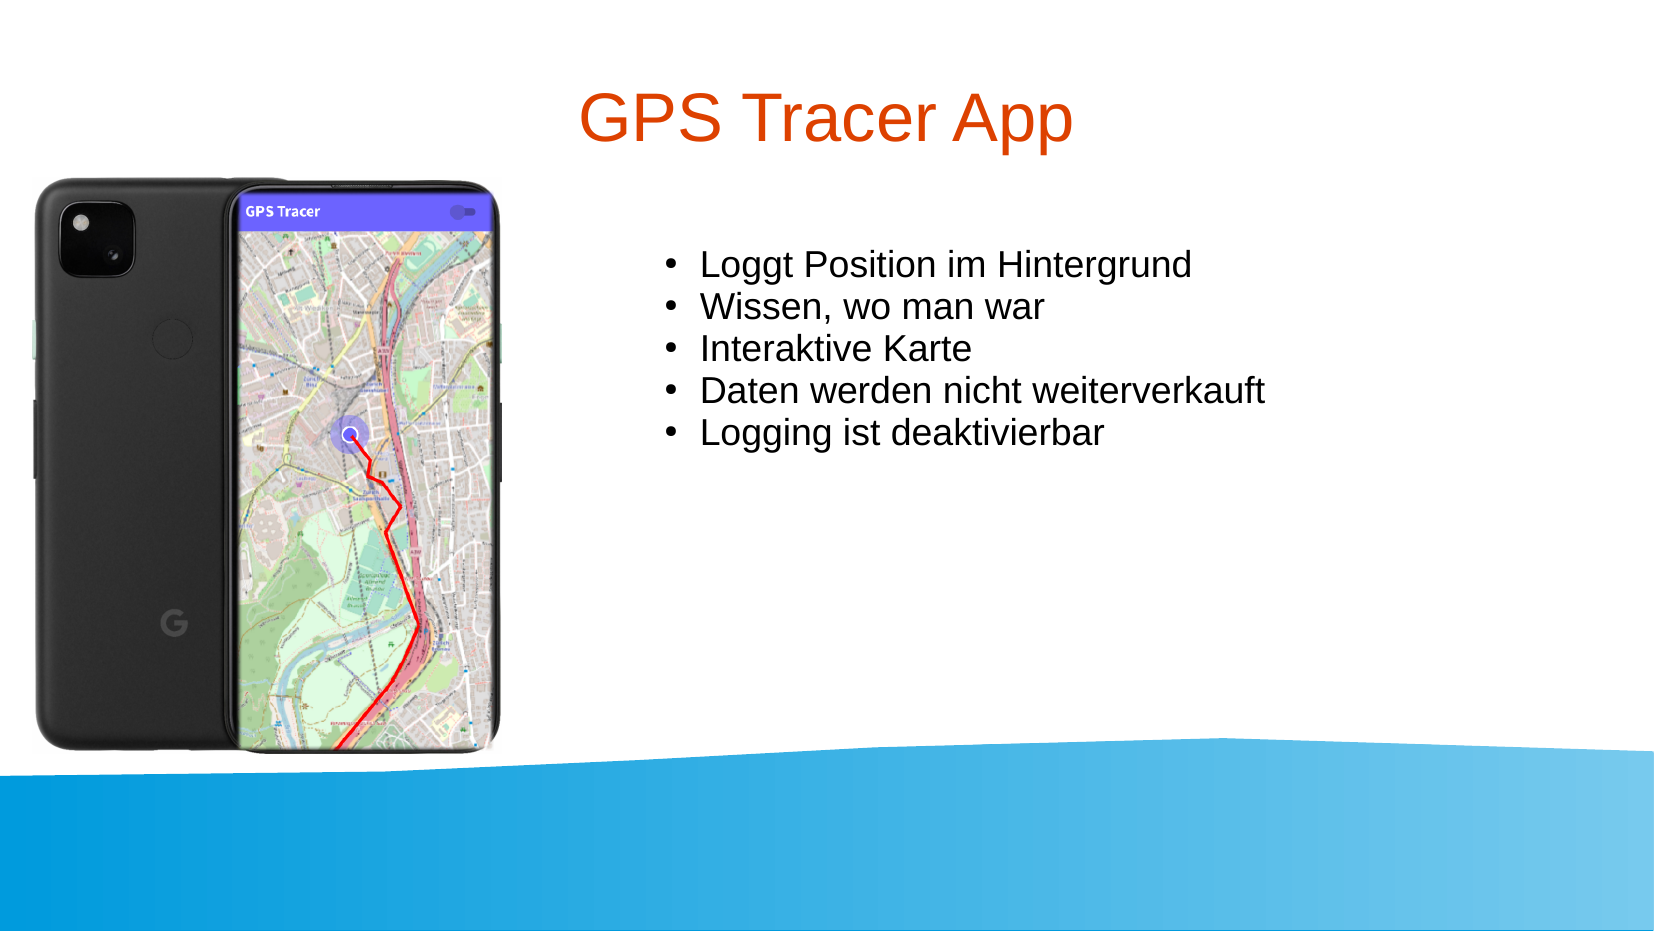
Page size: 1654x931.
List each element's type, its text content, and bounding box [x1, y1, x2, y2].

title GPS Tracer App [88, 29, 1565, 207]
text_box Loggt Position im Hintergrund Wissen, wo man war Interaktive Karte Daten werden nicht weiterverkauft Logging ist deaktivierbar [649, 236, 1447, 680]
picture [32, 177, 502, 754]
